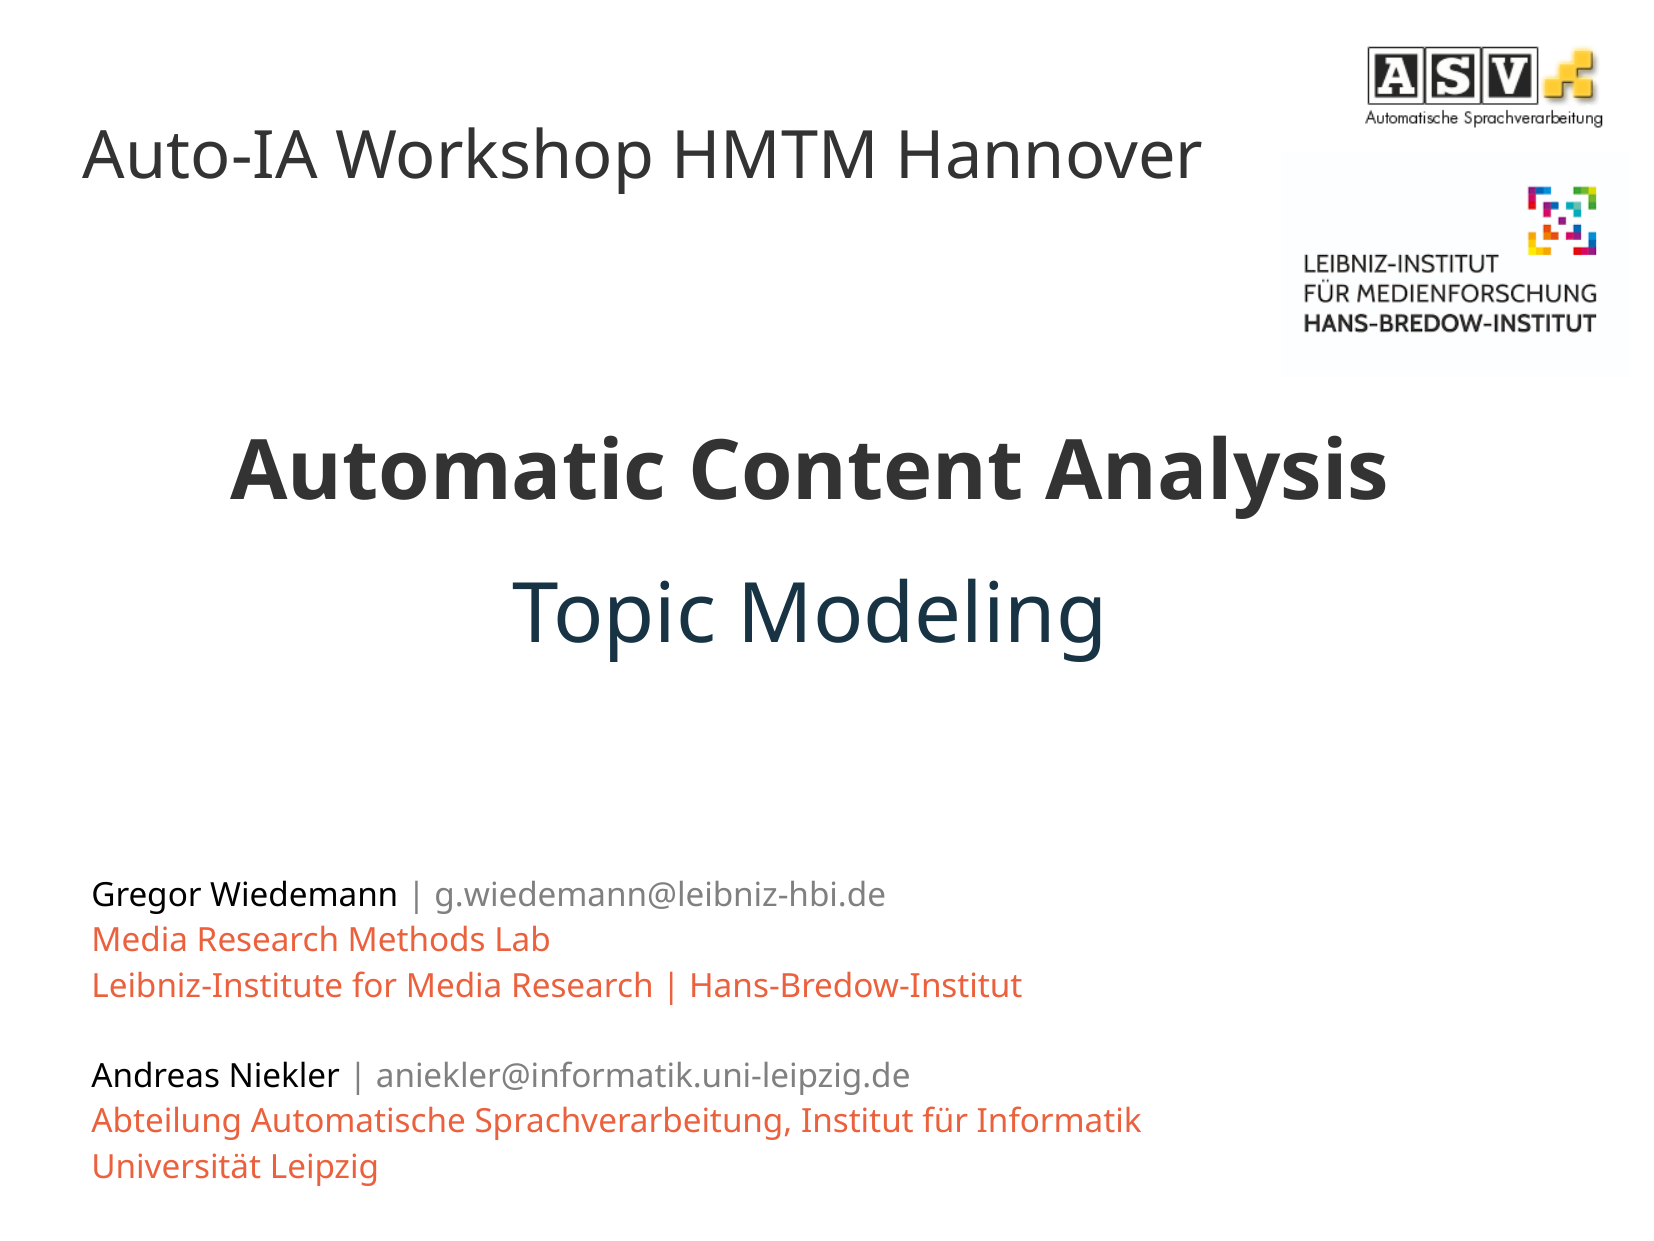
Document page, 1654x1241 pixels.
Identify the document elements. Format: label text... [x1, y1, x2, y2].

text_box Gregor Wiedemann | g.wiedemann@leibniz-hbi.de Media Research Methods Lab Leibniz-Institute for Media Research | Hans-Bredow-Institut Andreas Niekler | aniekler@informatik.uni-leipzig.de Abteilung Automatische Sprachverarbeitung, Institut für Informatik Universität Leipzig [76, 863, 1164, 1182]
picture [1281, 151, 1630, 378]
picture [1364, 43, 1605, 129]
title Auto-IA Workshop HMTM Hannover [82, 49, 1347, 257]
list Automatic Content Analysis Topic Modeling [82, 290, 1538, 1010]
